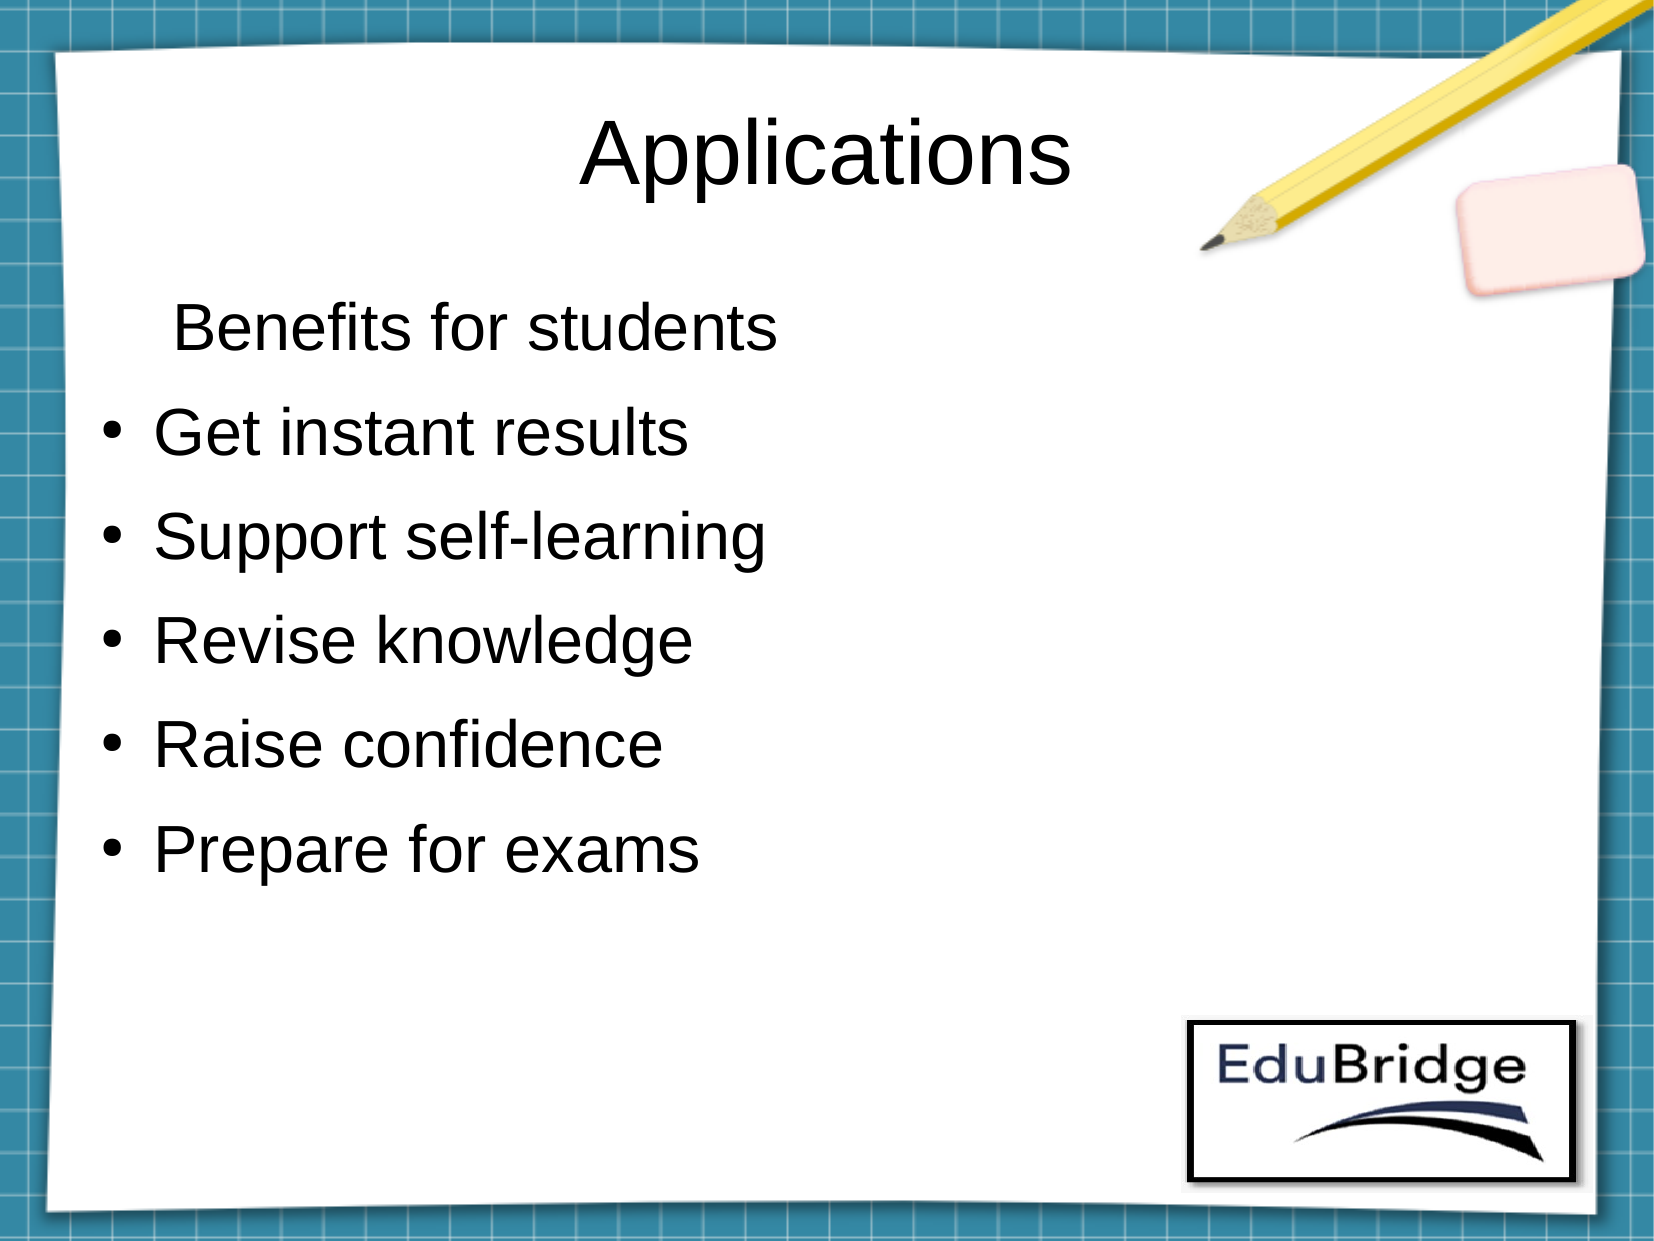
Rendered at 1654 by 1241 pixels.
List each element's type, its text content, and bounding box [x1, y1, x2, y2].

picture [0, 0, 1654, 1241]
list Benefits for students Get instant results Support self-learning Revise knowledge Raise confidence Prepare for exams [82, 290, 1571, 1010]
title Applications [82, 49, 1571, 257]
